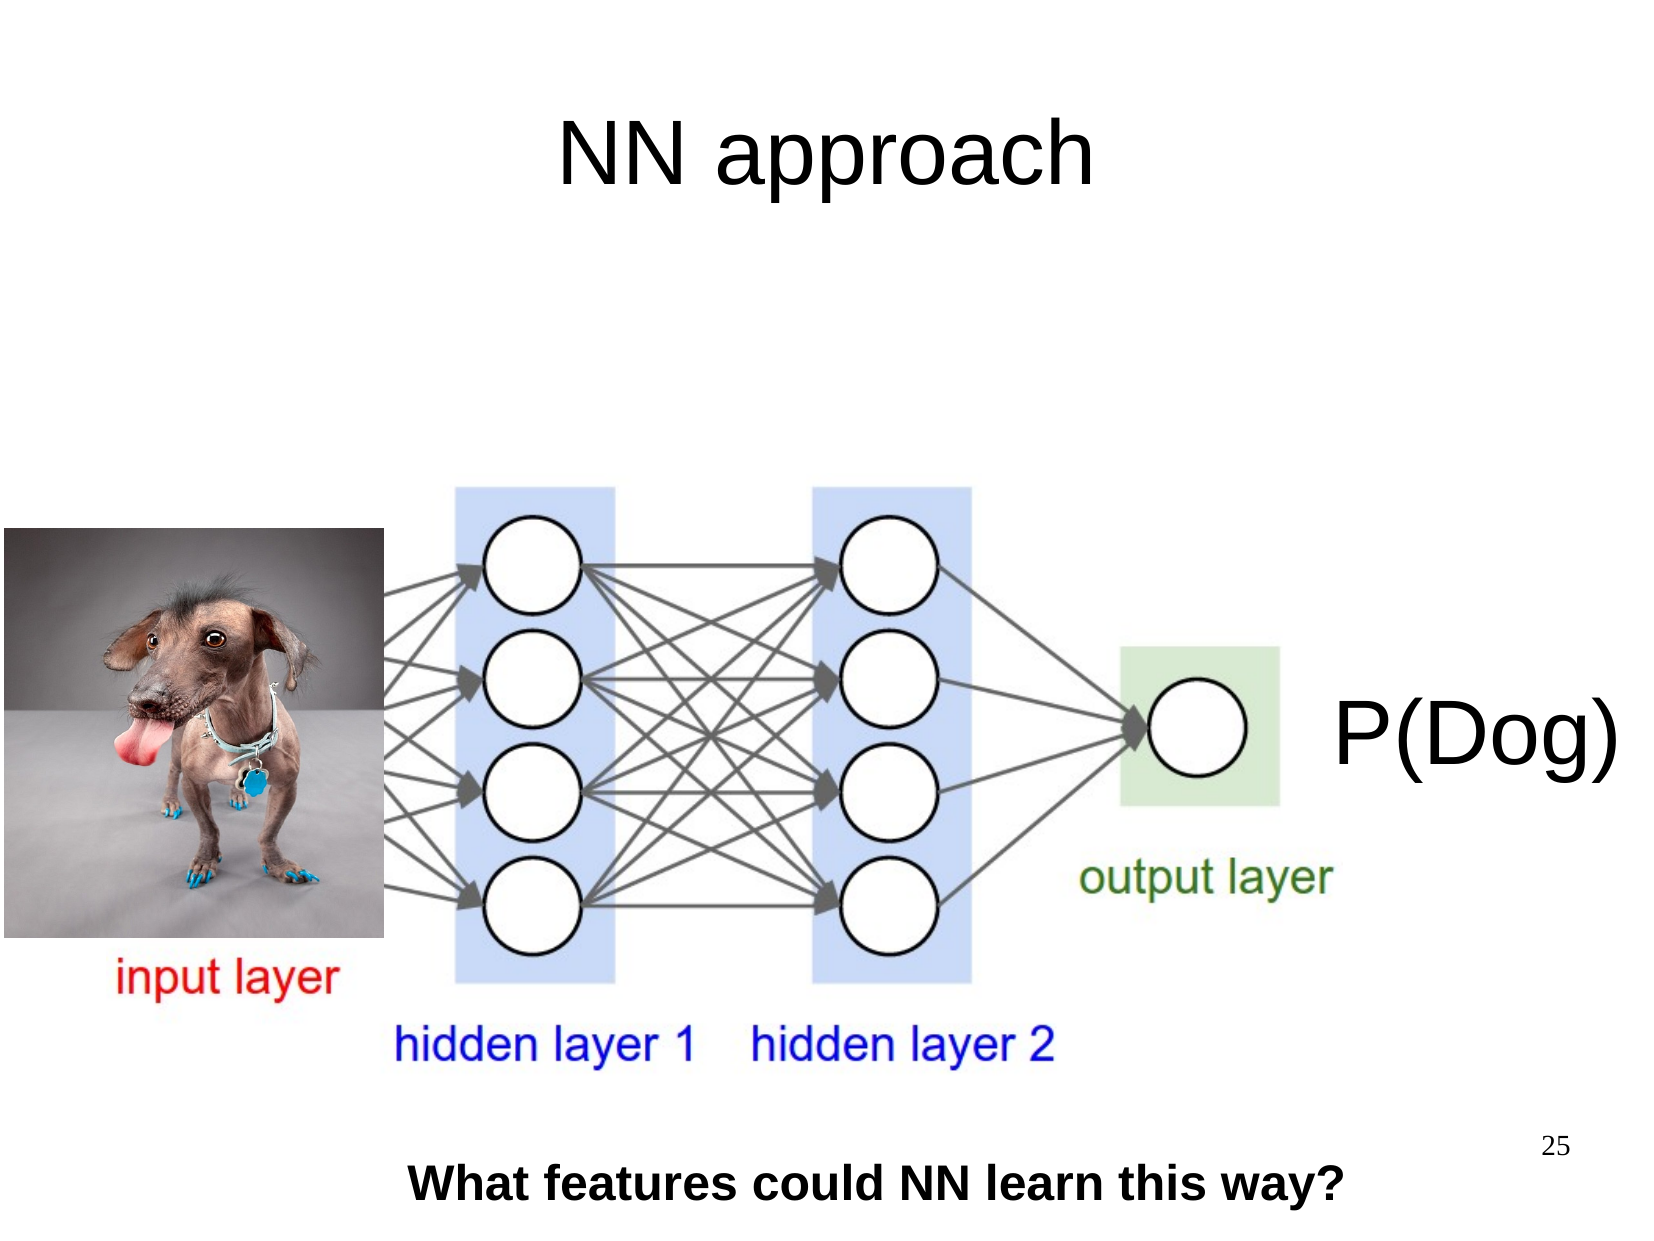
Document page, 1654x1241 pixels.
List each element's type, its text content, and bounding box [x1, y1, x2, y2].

title NN approach [82, 49, 1571, 257]
text_box What features could NN learn this way? [108, 1125, 1576, 1241]
picture [4, 473, 1343, 1080]
text_box P(Dog) [1202, 681, 1654, 784]
